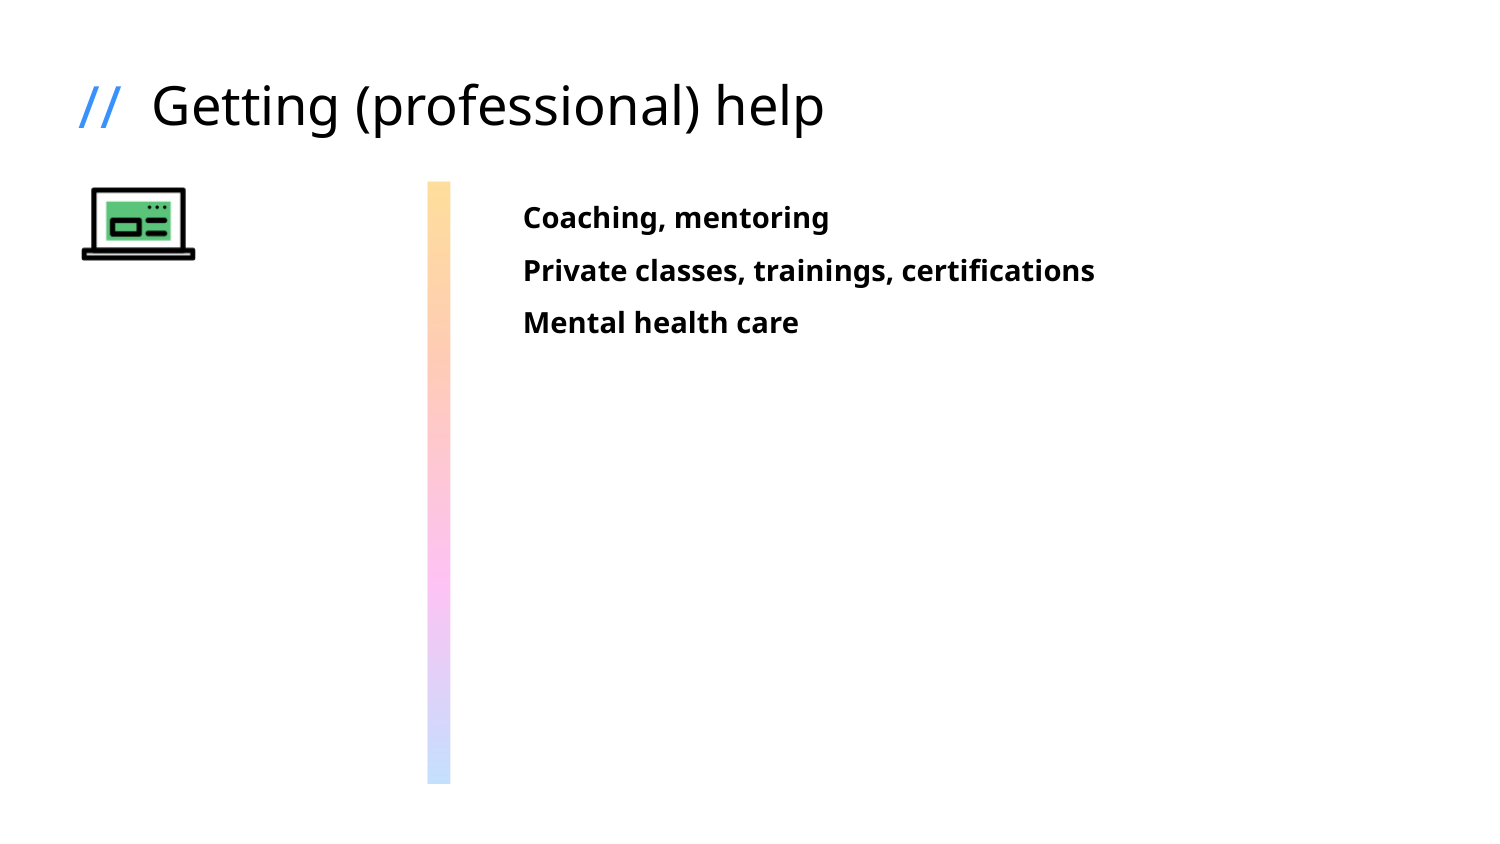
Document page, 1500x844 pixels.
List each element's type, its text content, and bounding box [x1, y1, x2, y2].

picture [428, 182, 451, 784]
picture [81, 187, 196, 261]
title Getting (professional) help [151, 71, 1413, 156]
list Coaching, mentoring Private classes, trainings, certifications Mental health care [522, 192, 1413, 494]
